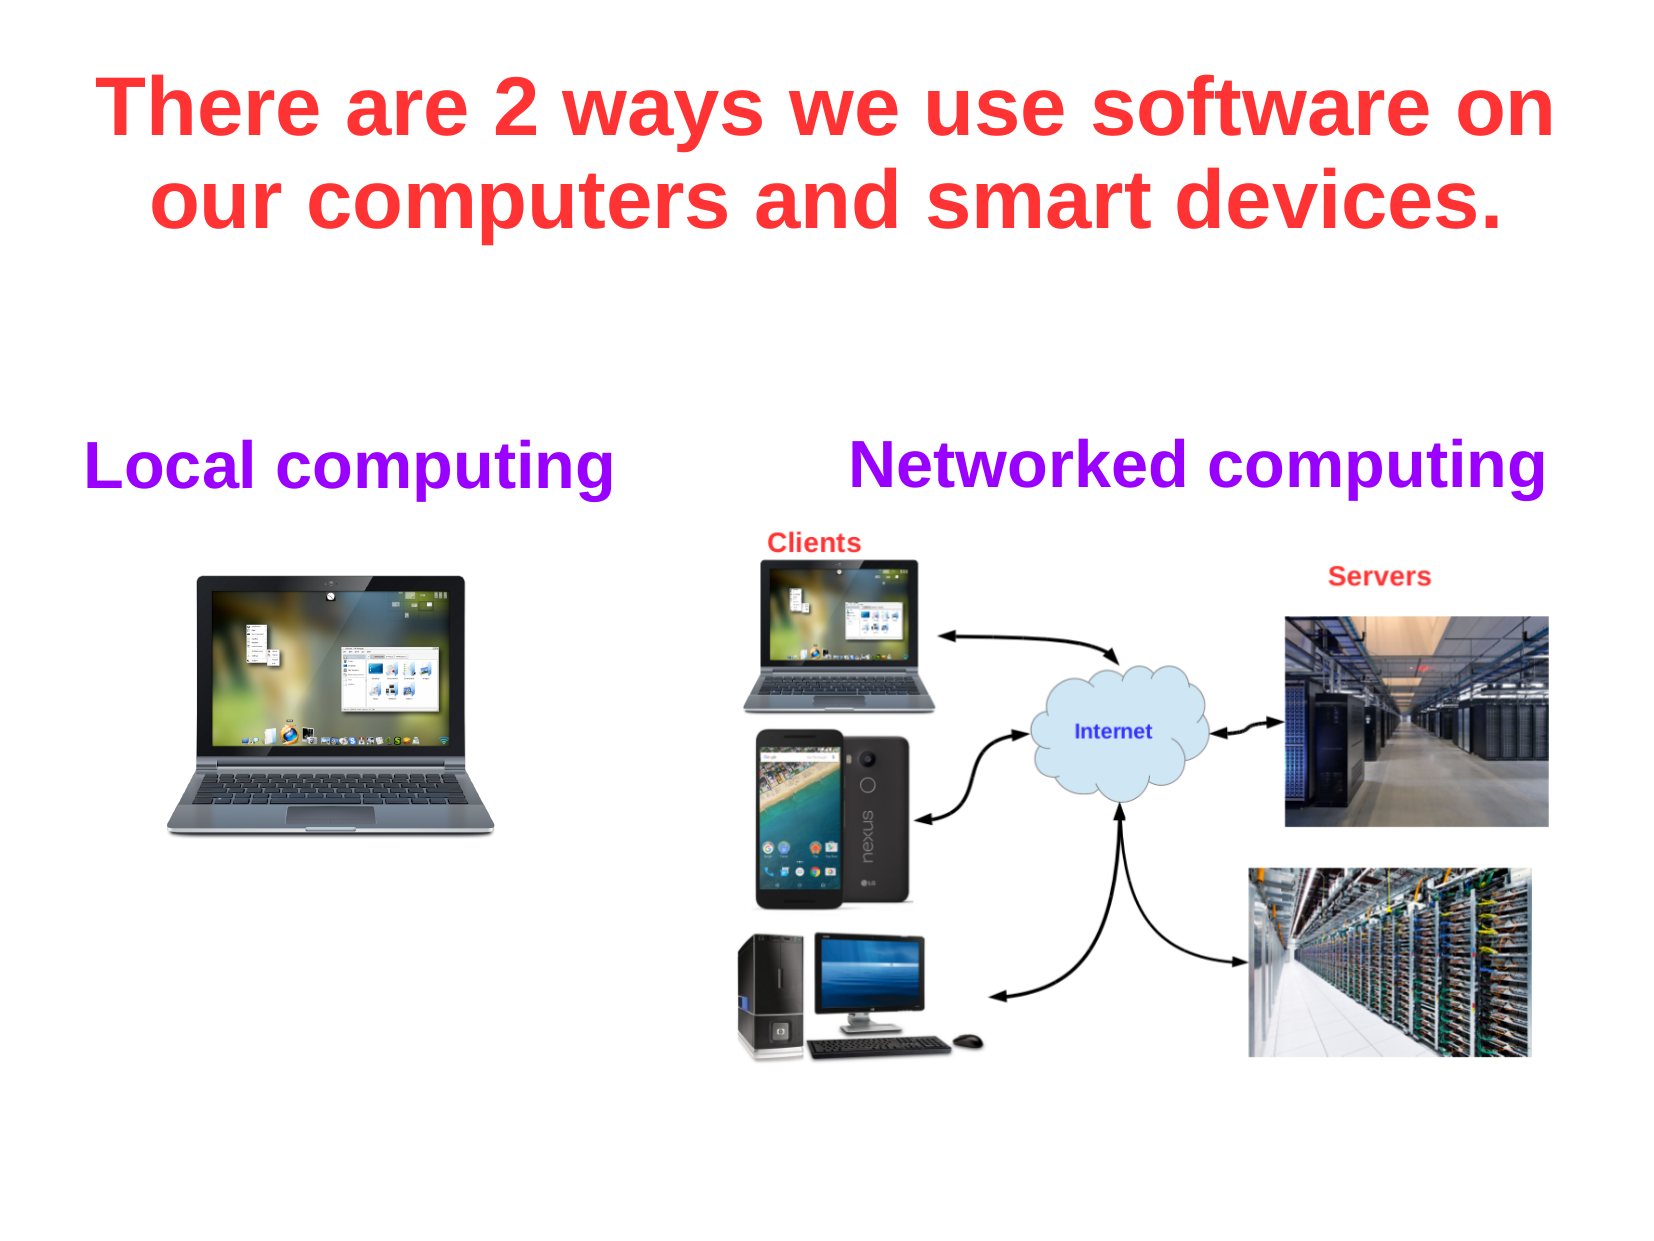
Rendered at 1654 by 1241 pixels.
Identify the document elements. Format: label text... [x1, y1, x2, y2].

picture [165, 539, 496, 871]
picture [727, 524, 1599, 1073]
text_box Networked computing [833, 420, 1565, 510]
text_box Local computing [68, 420, 633, 511]
title There are 2 ways we use software on our computers and smart devices. [82, 49, 1571, 257]
